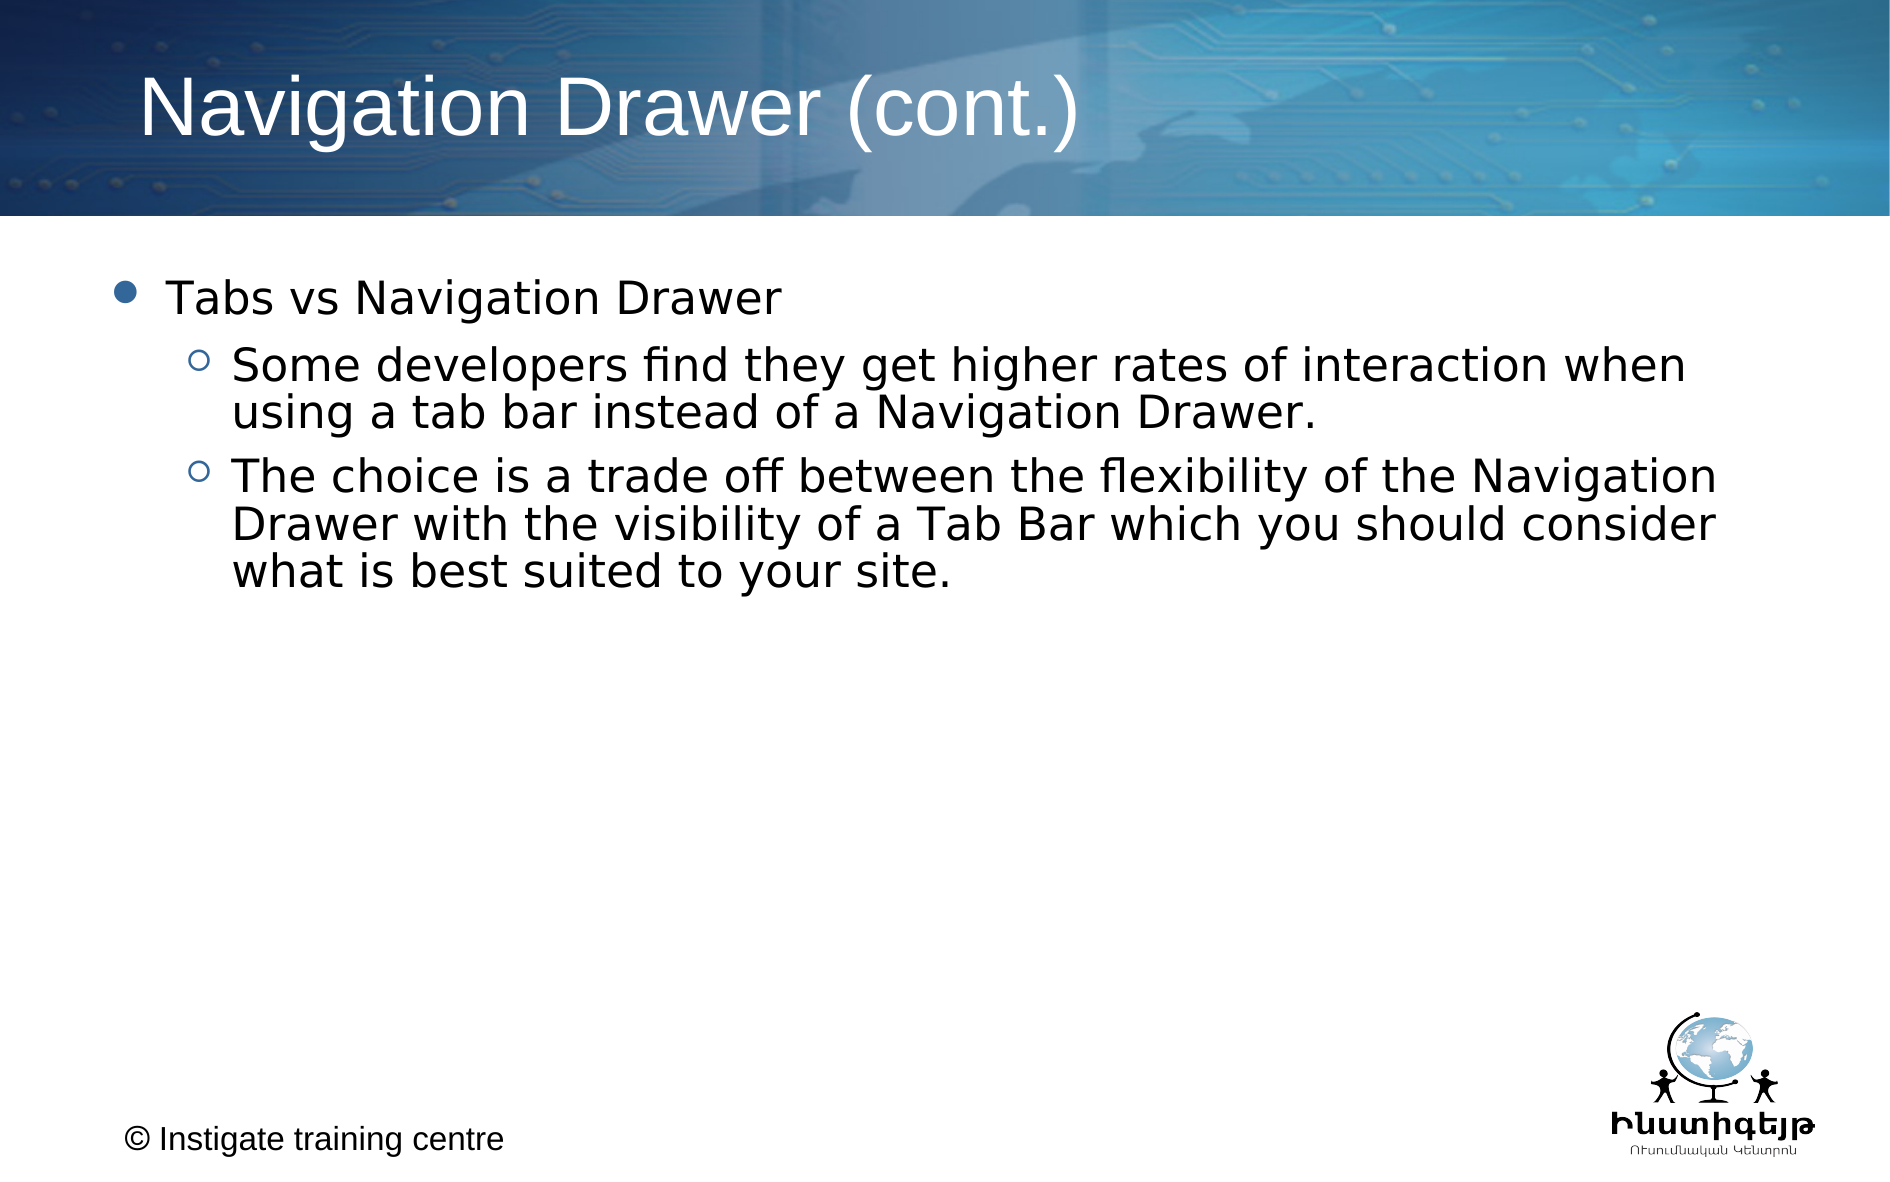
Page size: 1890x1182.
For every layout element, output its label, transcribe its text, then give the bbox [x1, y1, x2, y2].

picture [1612, 1012, 1815, 1157]
list Tabs vs Navigation Drawer Some developers find they get higher rates of interaction when using a tab bar instead of a Navigation Drawer. The choice is a trade off between the flexibility of the Navigation Drawer with the visibility of a Tab Bar which you should consider what is best suited to your site. [110, 276, 1801, 287]
picture [0, 0, 1890, 216]
